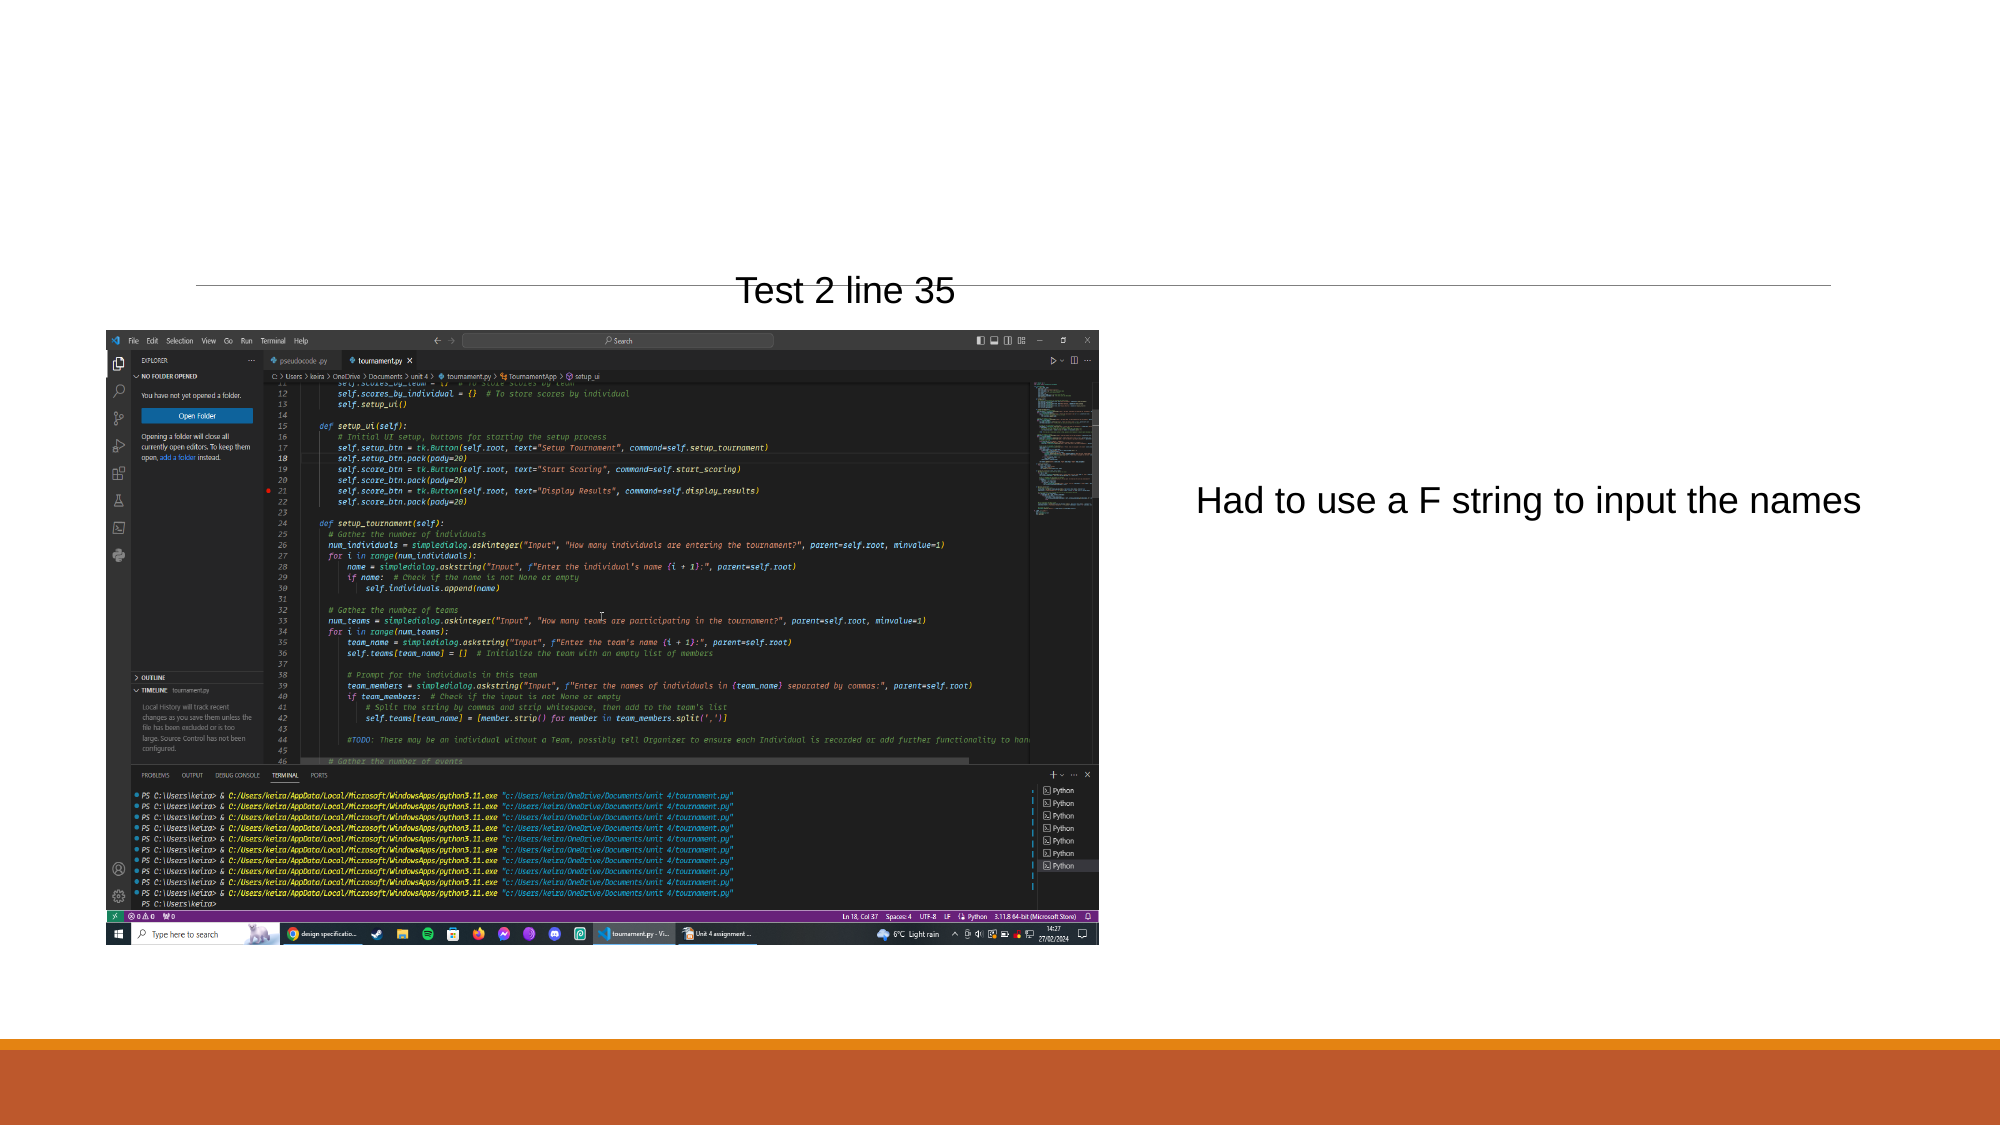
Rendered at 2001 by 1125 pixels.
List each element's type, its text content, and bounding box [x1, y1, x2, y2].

picture [106, 330, 1099, 945]
text_box Test 2 line 35 [720, 262, 1040, 319]
text_box Had to use a F string to input the names [1181, 472, 1888, 530]
